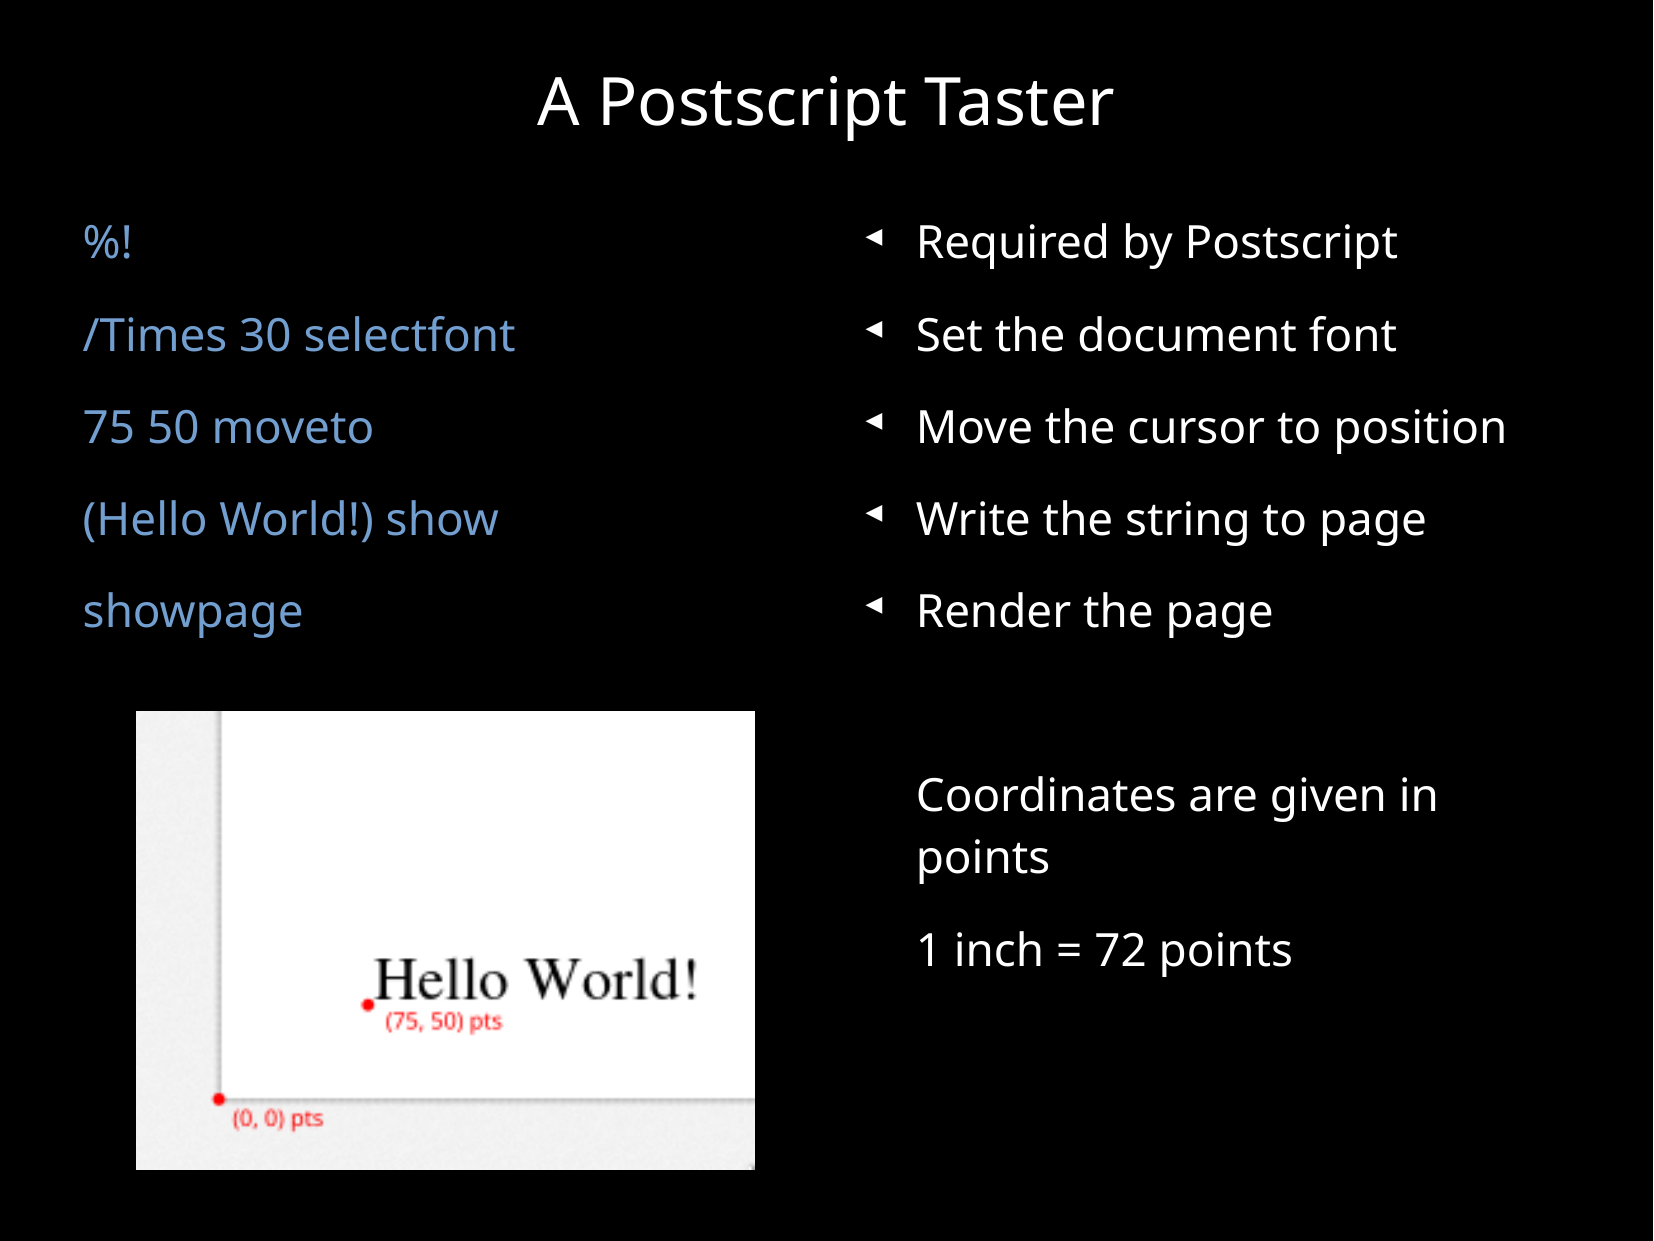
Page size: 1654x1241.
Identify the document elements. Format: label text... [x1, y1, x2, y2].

picture [136, 711, 755, 1170]
list Required by Postscript Set the document font Move the cursor to position Write the string to page Render the page Coordinates are given in points 1 inch = 72 points [844, 210, 1571, 1171]
title A Postscript Taster [82, 49, 1571, 151]
list %! /Times 30 selectfont 75 50 moveto (Hello World!) show showpage [82, 210, 809, 668]
